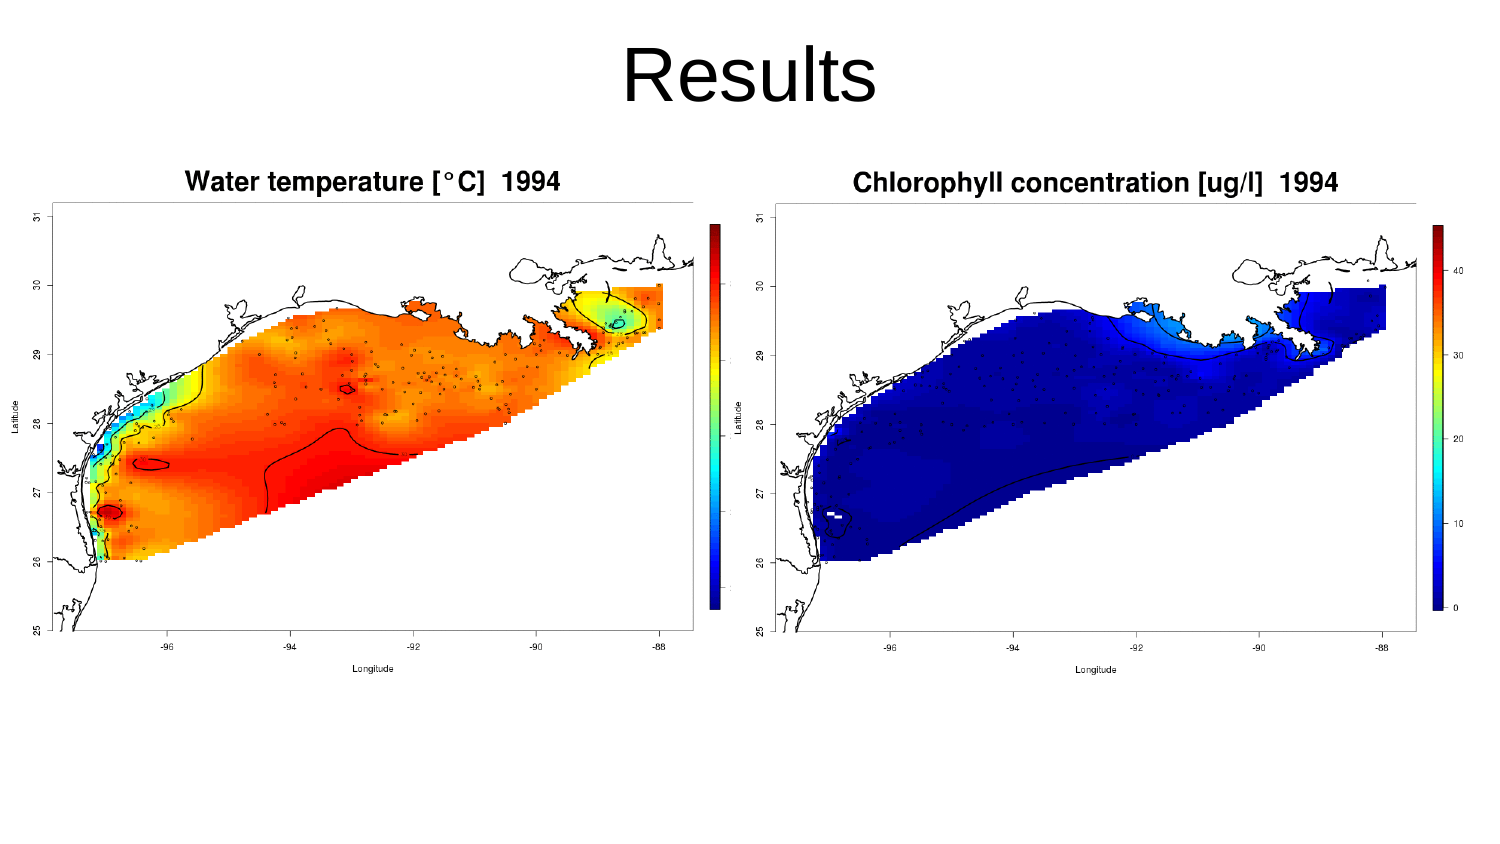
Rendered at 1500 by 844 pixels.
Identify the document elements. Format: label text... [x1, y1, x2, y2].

text_box Results [74, 0, 1425, 141]
picture [8, 158, 1484, 687]
